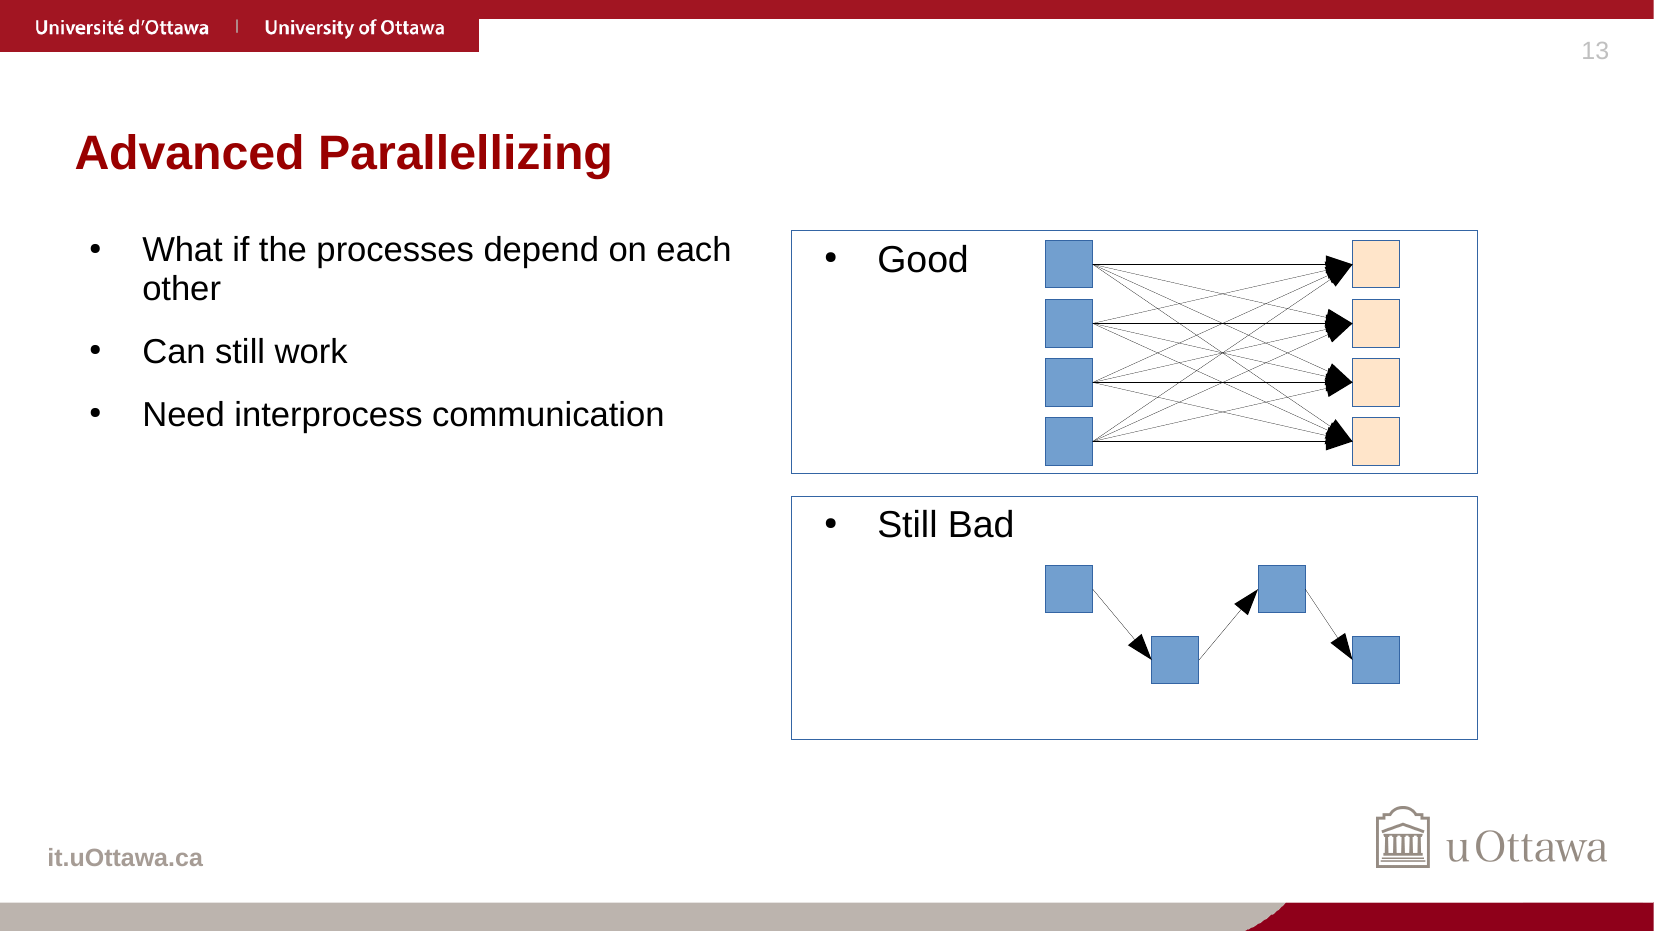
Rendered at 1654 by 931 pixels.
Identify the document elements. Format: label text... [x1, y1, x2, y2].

text_box [1352, 240, 1400, 288]
text_box Still Bad [791, 496, 1478, 740]
title Advanced Parallellizing [74, 93, 1481, 212]
text_box [1045, 358, 1093, 407]
text_box [1045, 417, 1093, 466]
picture [0, 0, 1654, 52]
text_box [1352, 417, 1400, 466]
picture [0, 903, 1654, 931]
text_box Good [791, 230, 1478, 474]
list What if the processes depend on each other Can still work Need interprocess communication [71, 230, 758, 740]
text_box [1045, 240, 1093, 288]
text_box [1045, 299, 1093, 348]
text_box [1352, 636, 1400, 684]
text_box [1045, 565, 1093, 613]
text_box [1352, 358, 1400, 407]
text_box [1352, 299, 1400, 348]
text_box [1258, 565, 1306, 613]
picture [1376, 806, 1607, 868]
text_box [1151, 636, 1199, 684]
